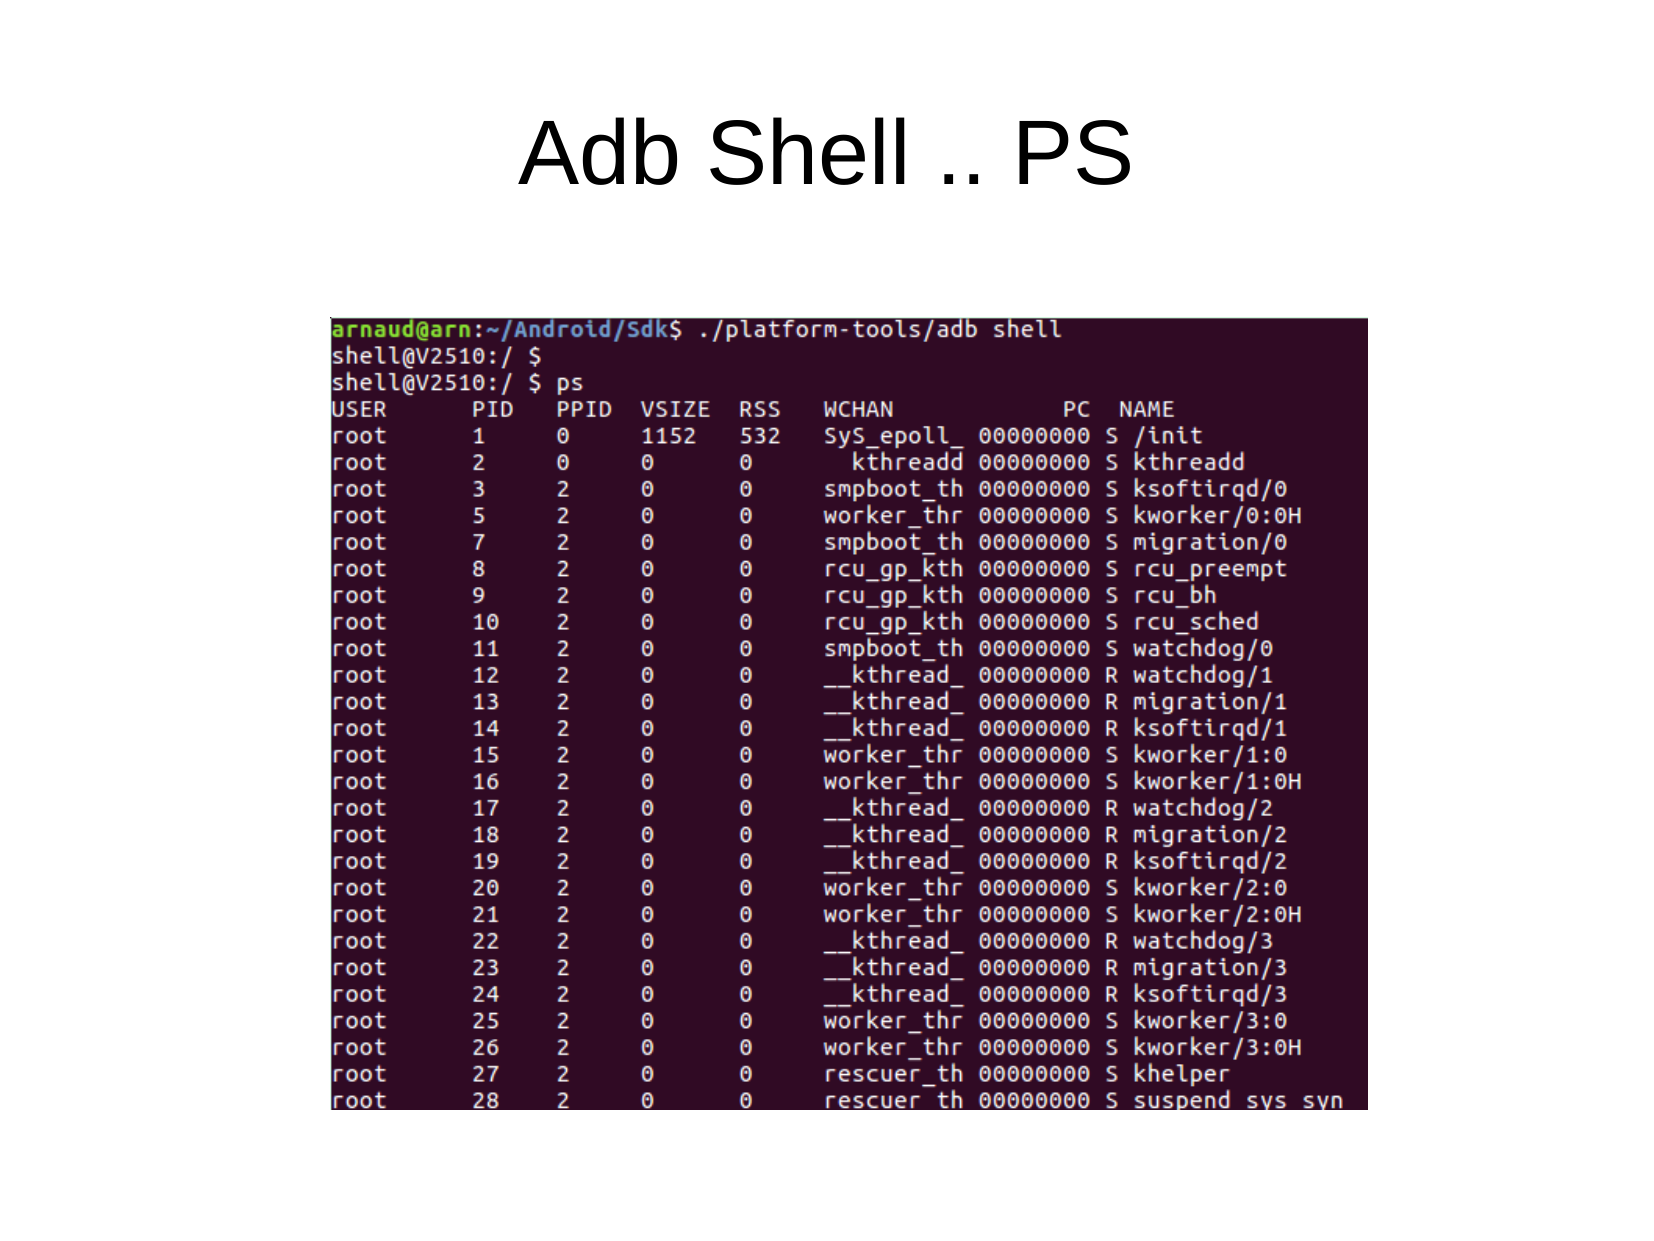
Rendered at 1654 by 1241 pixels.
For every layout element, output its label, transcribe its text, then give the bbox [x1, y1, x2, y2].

picture [330, 317, 1368, 1111]
title Adb Shell .. PS [82, 49, 1571, 257]
